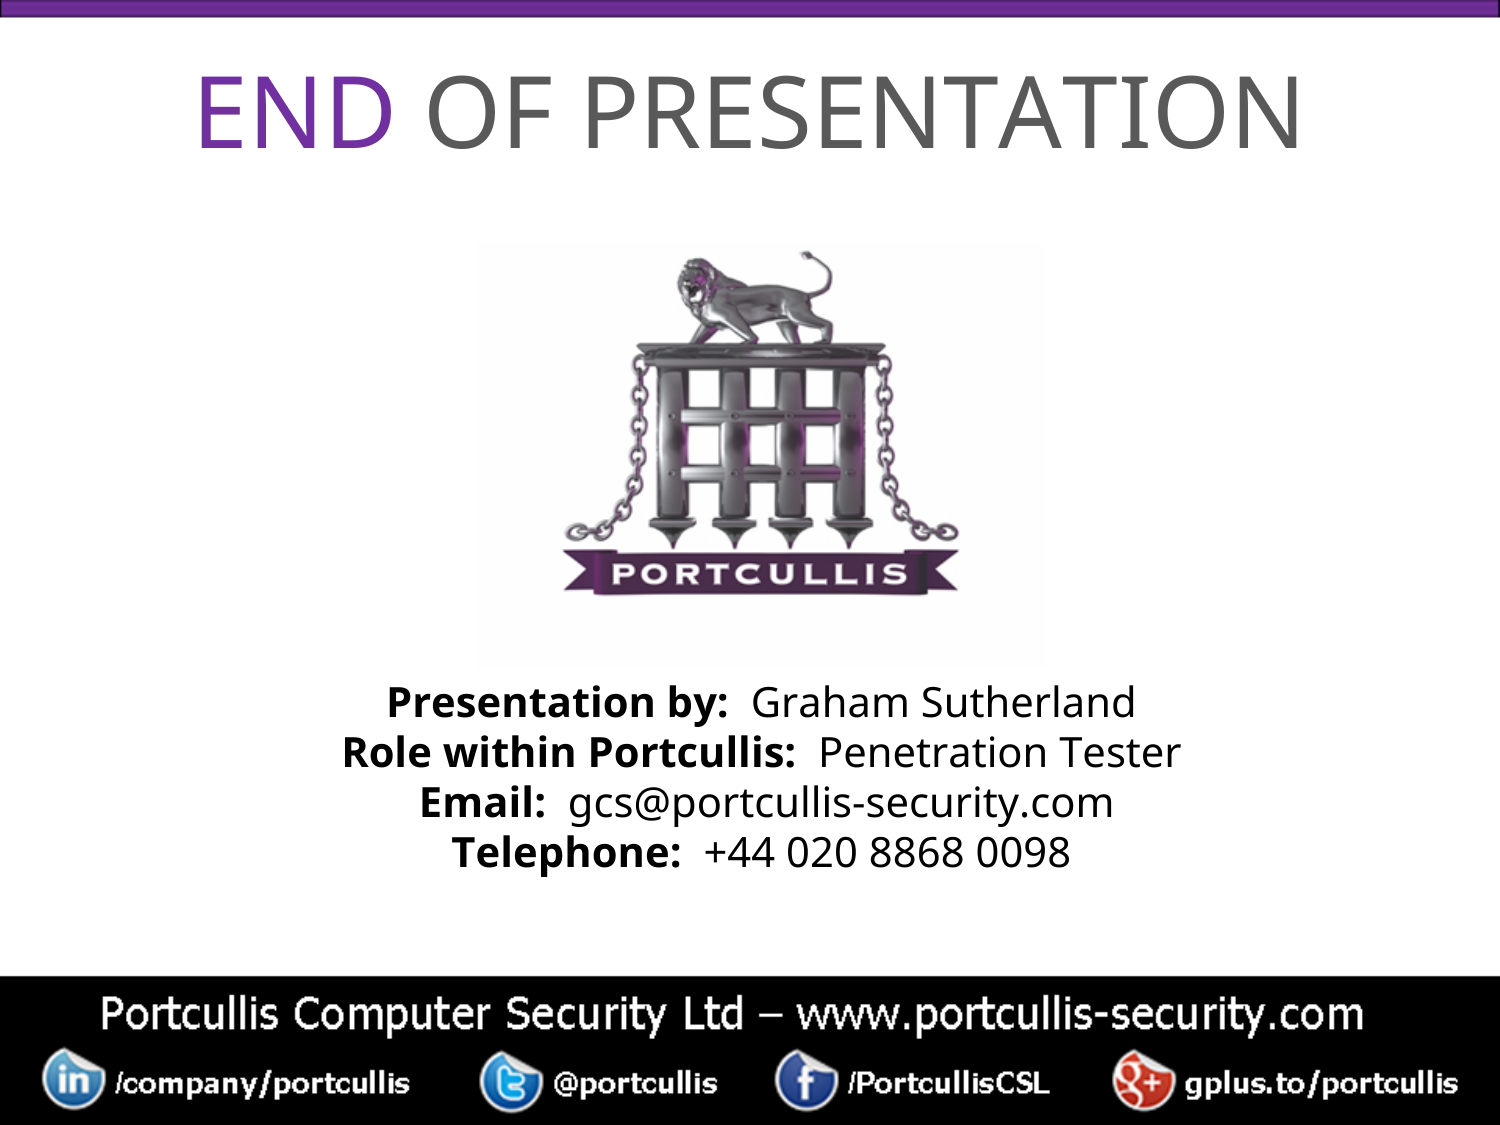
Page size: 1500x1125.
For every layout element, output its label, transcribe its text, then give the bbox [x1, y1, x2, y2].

text_box Presentation by: Graham Sutherland Role within Portcullis: Penetration Tester Email: gcs@portcullis-security.com Telephone: +44 020 8868 0098 [64, 196, 1459, 941]
picture [0, 202, 1500, 1125]
title END OF PRESENTATION [0, 42, 1500, 202]
picture [0, 0, 1500, 42]
